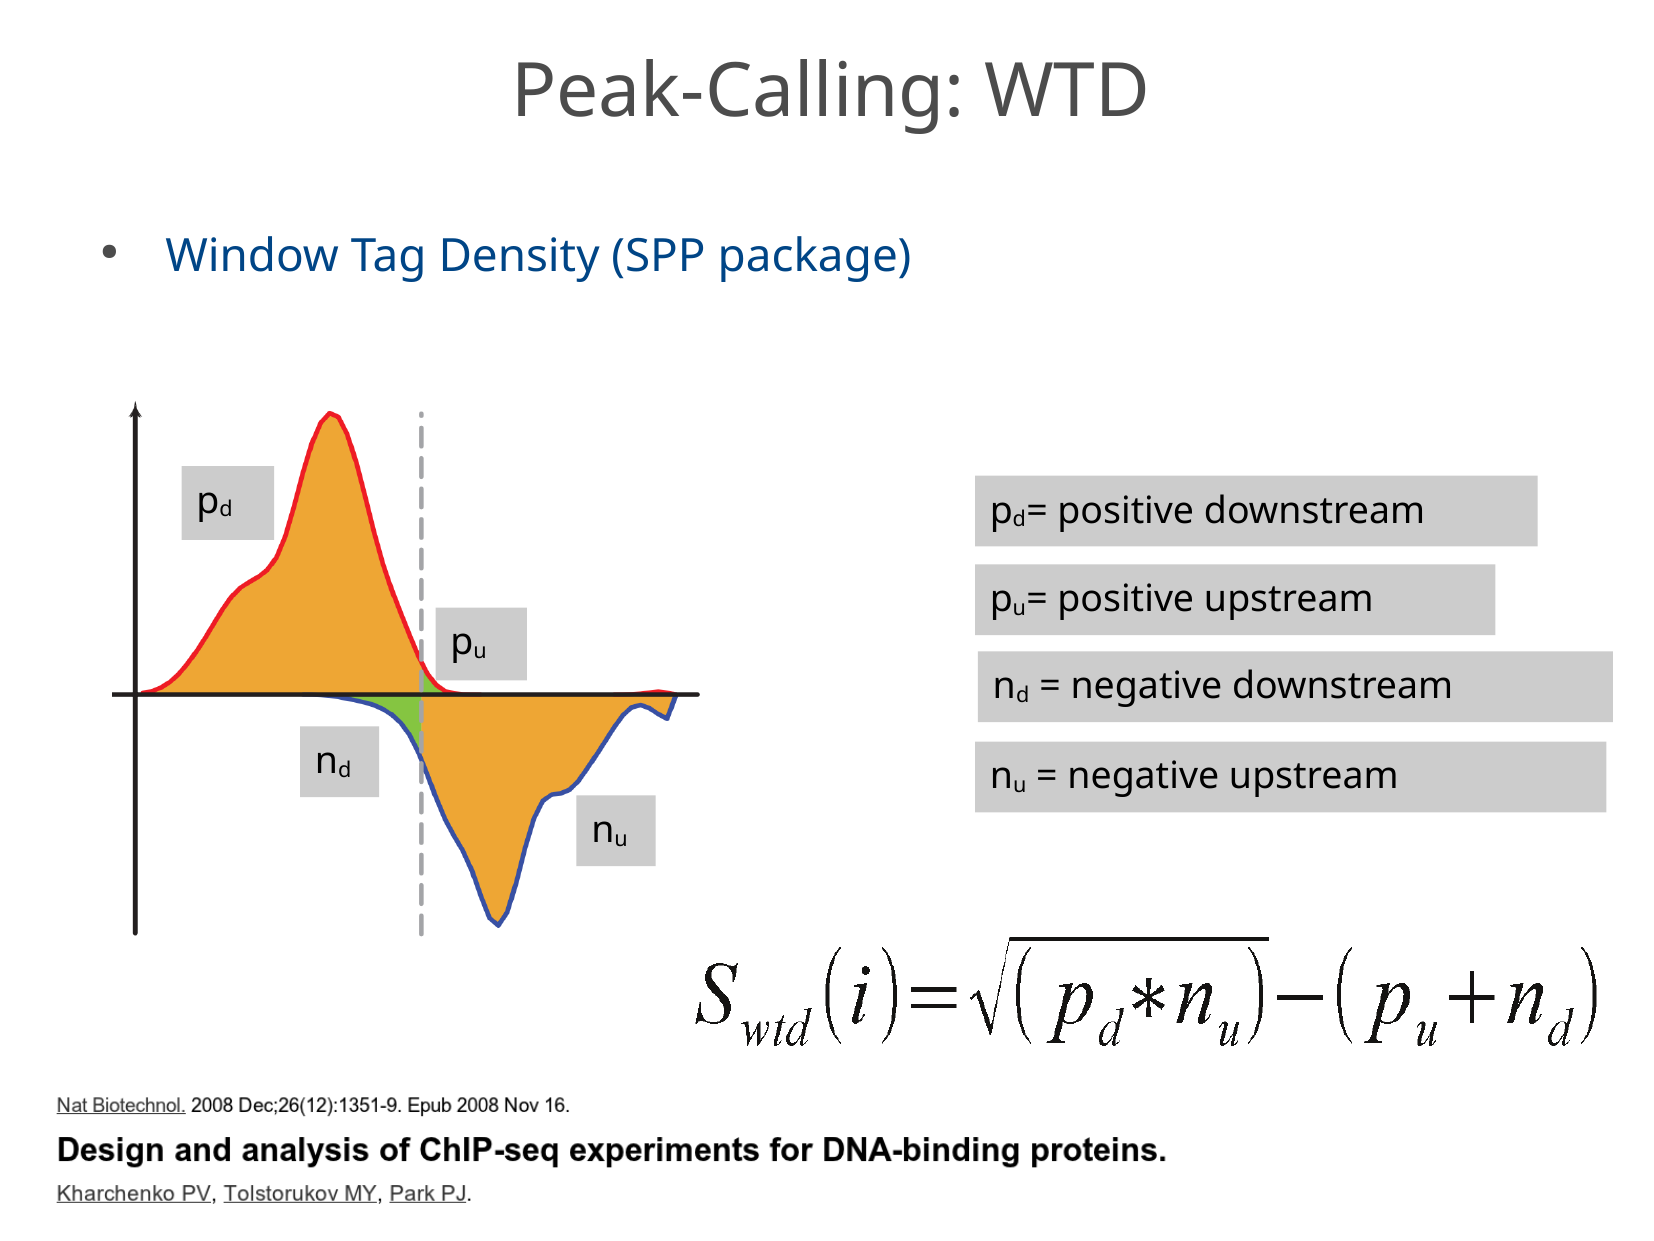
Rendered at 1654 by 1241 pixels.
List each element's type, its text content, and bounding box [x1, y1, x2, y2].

list Window Tag Density (SPP package) [82, 222, 1538, 942]
text_box pd= positive downstream [975, 475, 1538, 547]
text_box nd = negative downstream [977, 651, 1613, 723]
text_box pd [181, 466, 275, 540]
text_box nu [576, 795, 656, 867]
text_box pu [435, 607, 527, 681]
picture [112, 388, 1613, 1051]
text_box pu= positive upstream [975, 564, 1496, 636]
picture [42, 1088, 1178, 1206]
text_box nu = negative upstream [975, 741, 1607, 813]
text_box nd [300, 726, 380, 798]
title Peak-Calling: WTD [86, 37, 1576, 139]
